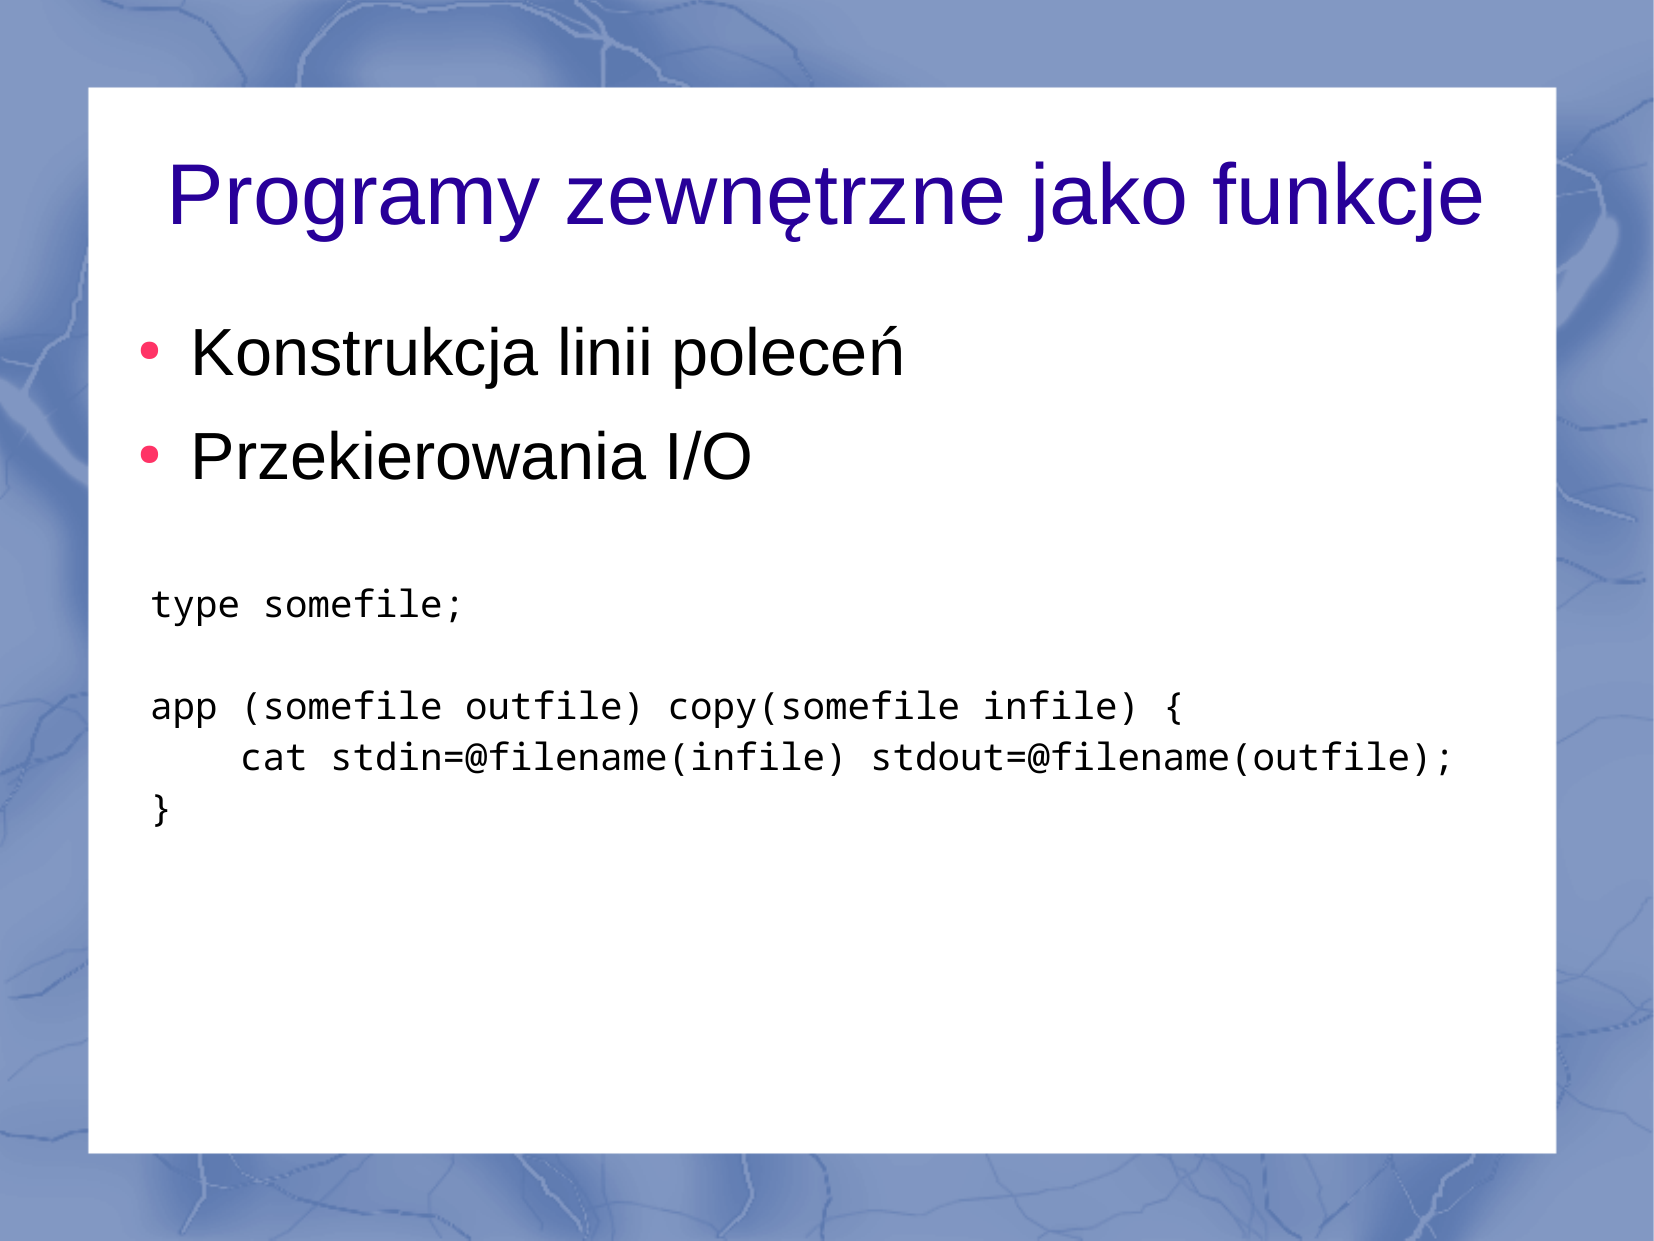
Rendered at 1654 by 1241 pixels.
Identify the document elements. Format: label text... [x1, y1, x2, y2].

list Konstrukcja linii poleceń Przekierowania I/O [120, 315, 1491, 545]
text_box type somefile; app (somefile outfile) copy(somefile infile) { cat stdin=@filename(infile) stdout=@filename(outfile); } [135, 570, 1471, 826]
title Programy zewnętrzne jako funkcje [118, 90, 1536, 298]
picture [0, 0, 1654, 1241]
